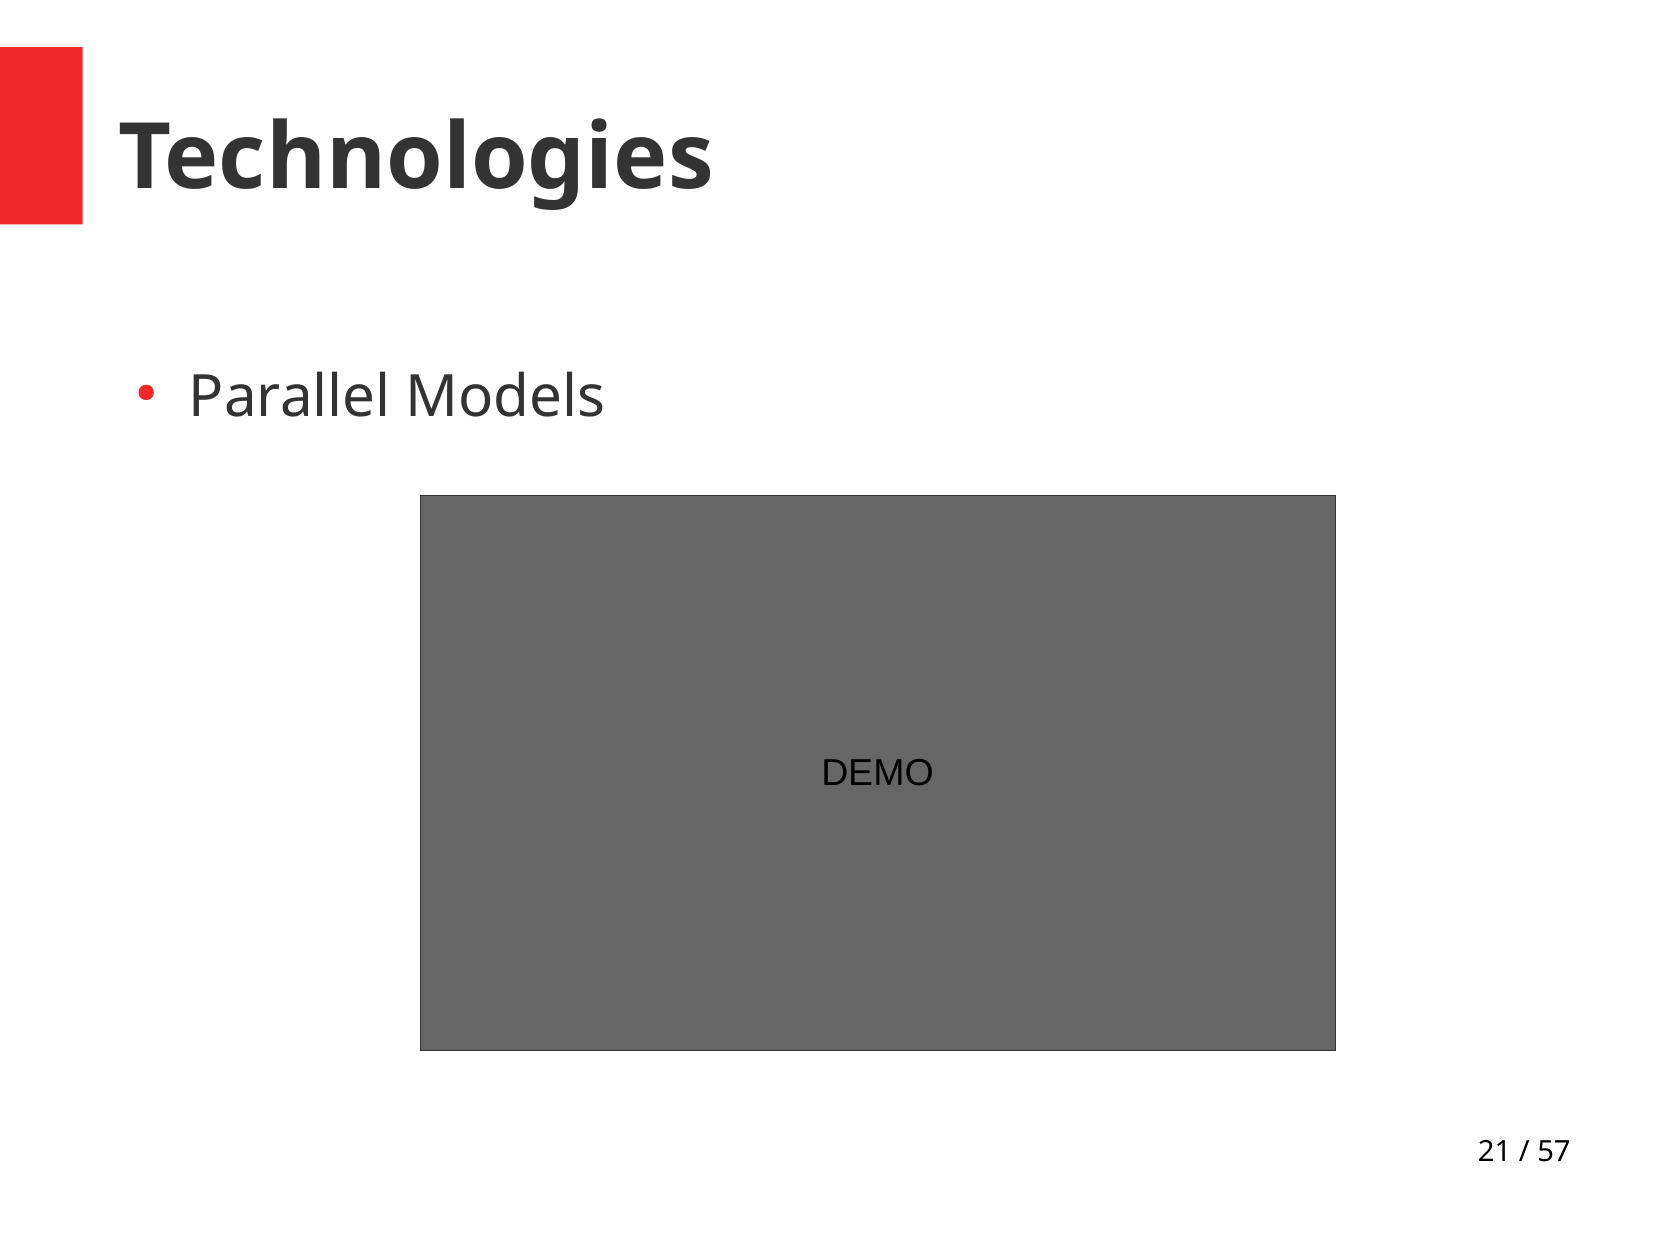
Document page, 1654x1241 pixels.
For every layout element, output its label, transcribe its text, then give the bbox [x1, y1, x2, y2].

title Technologies [118, 49, 1571, 257]
text_box DEMO [420, 495, 1336, 1051]
list Parallel Models [118, 354, 1021, 451]
